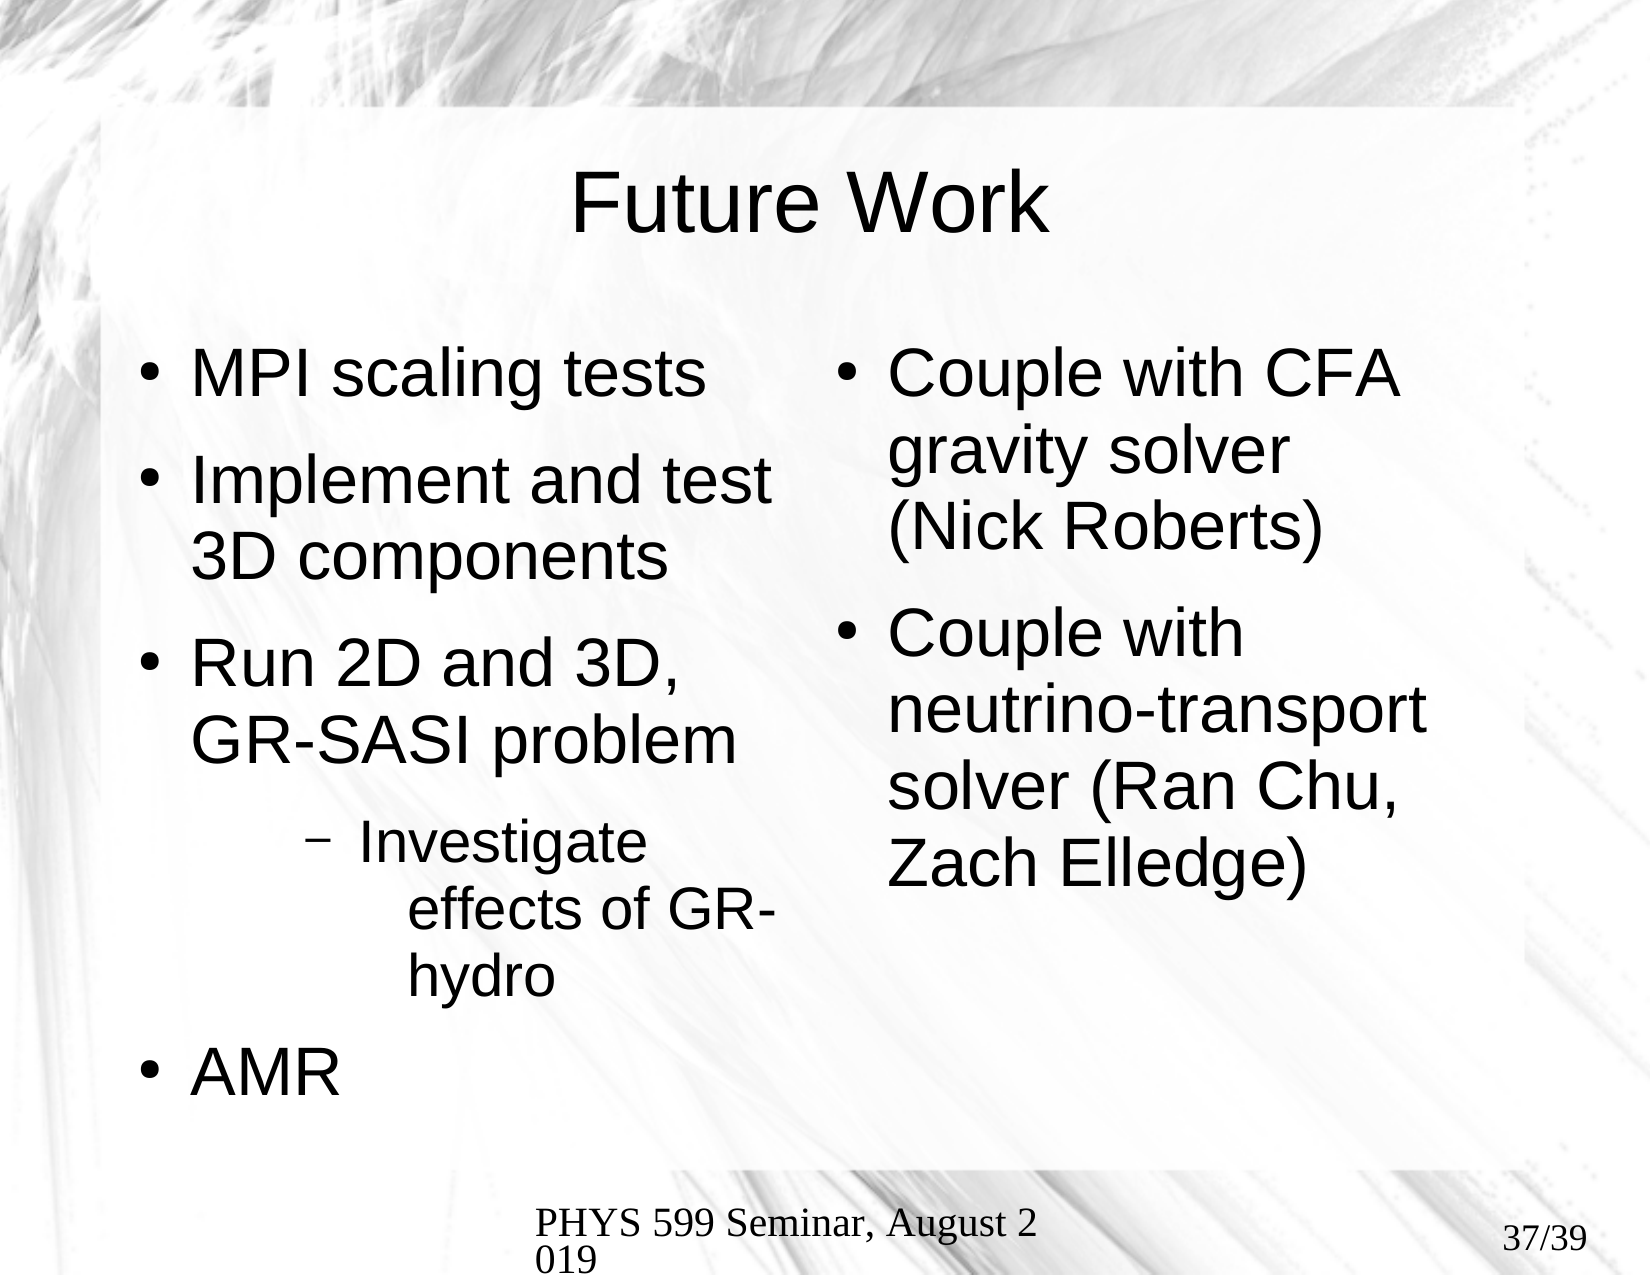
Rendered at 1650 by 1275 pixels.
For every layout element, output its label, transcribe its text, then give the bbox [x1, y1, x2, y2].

list MPI scaling tests Implement and test 3D components Run 2D and 3D, GR-SASI problem Investigate effects of GR-hydro AMR [120, 334, 796, 1144]
title Future Work [117, 115, 1503, 288]
list Couple with CFA gravity solver (Nick Roberts) Couple with neutrino-transport solver (Ran Chu, Zach Elledge) [817, 334, 1456, 1144]
picture [0, 0, 1650, 1275]
